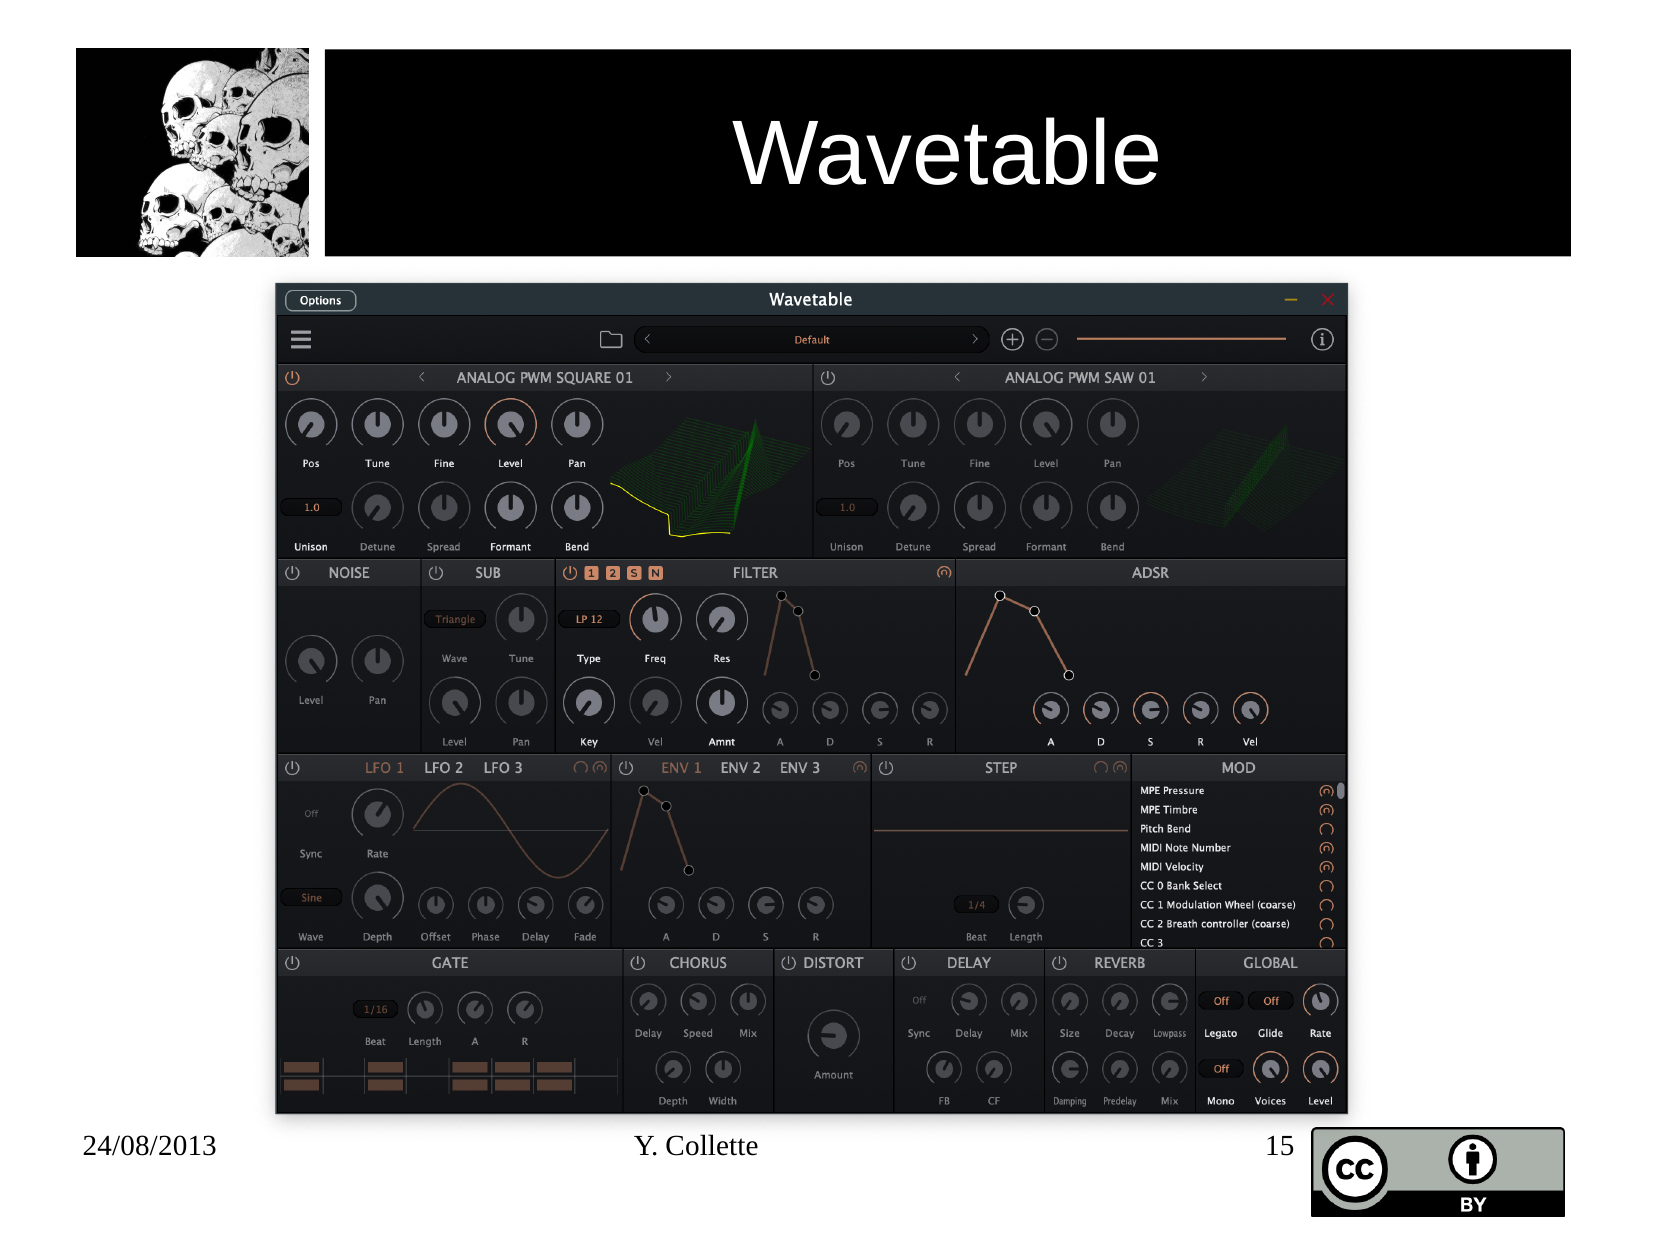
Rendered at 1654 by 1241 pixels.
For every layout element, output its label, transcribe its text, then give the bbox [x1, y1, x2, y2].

title Wavetable [324, 49, 1571, 257]
picture [248, 260, 1565, 1217]
picture [76, 48, 309, 257]
